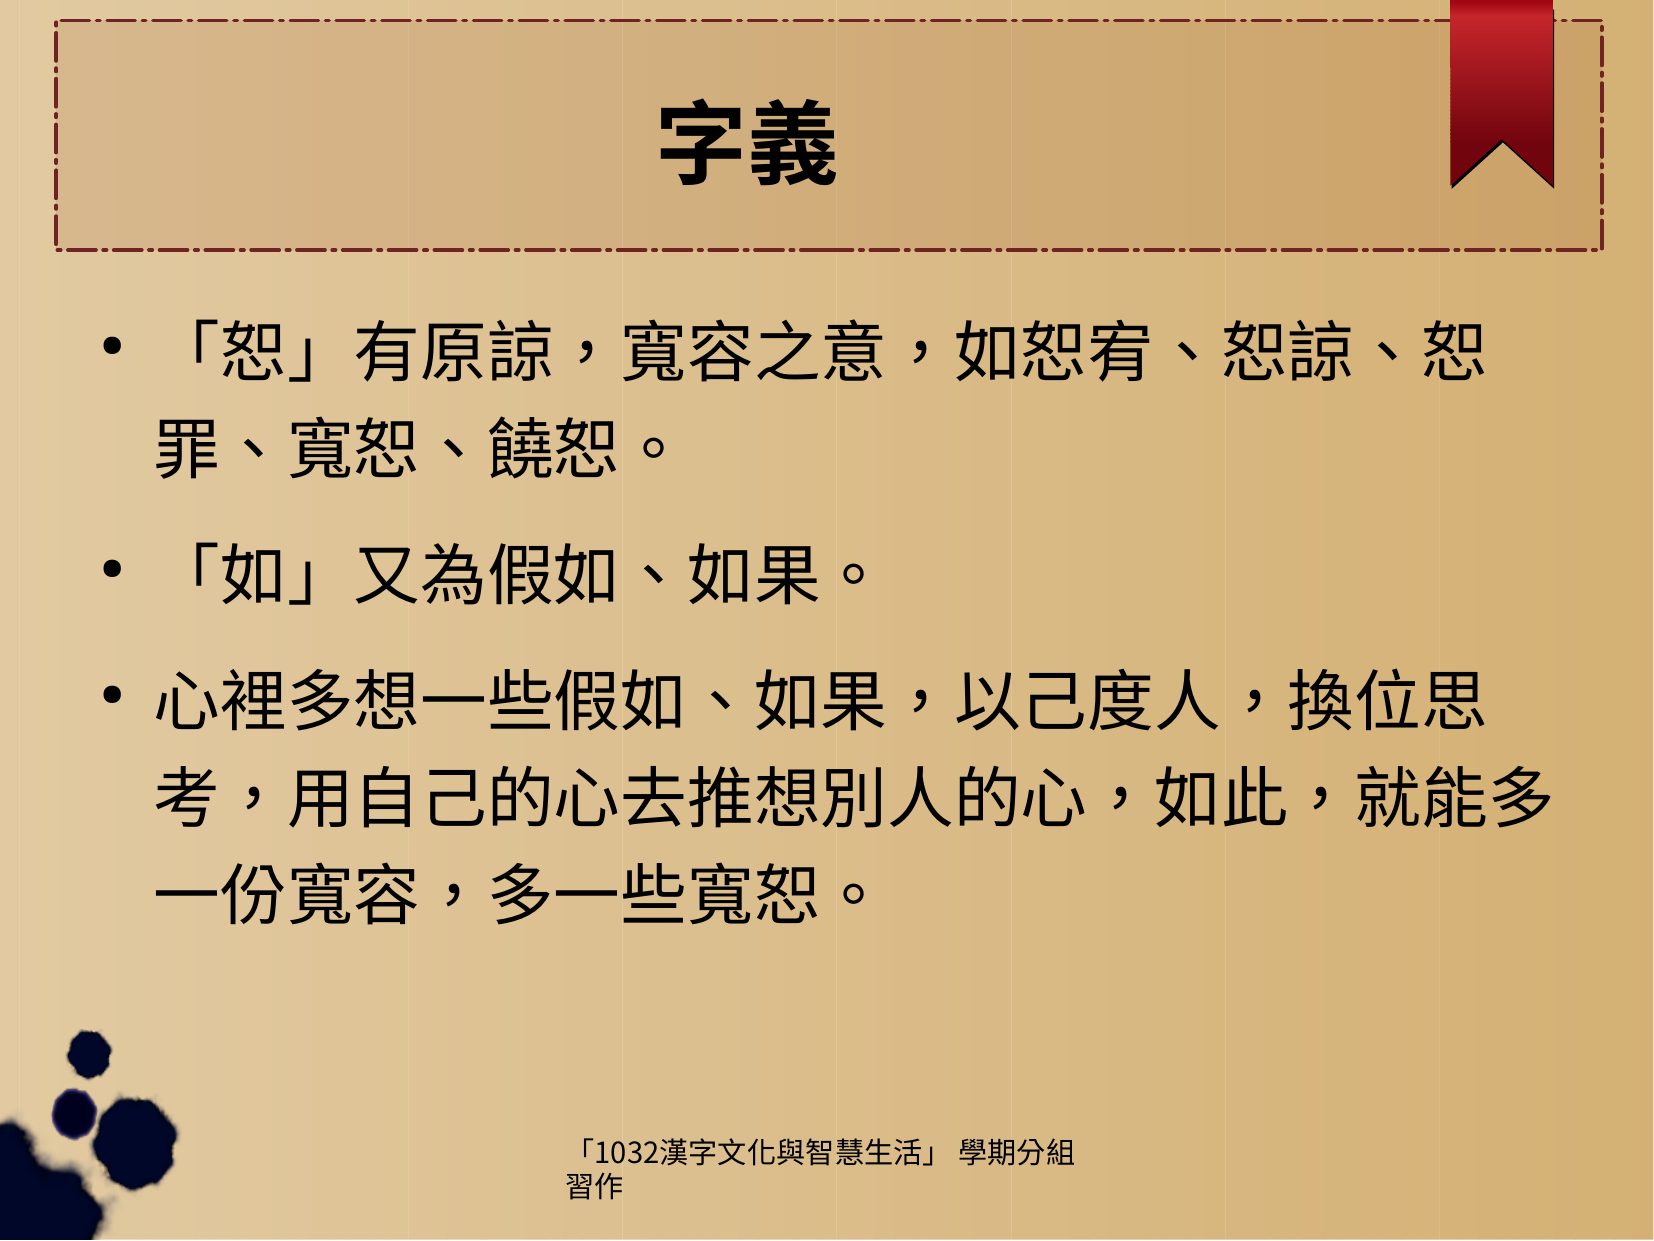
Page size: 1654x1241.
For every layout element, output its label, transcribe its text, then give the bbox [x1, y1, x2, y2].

list 「恕」有原諒，寬容之意，如恕宥、恕諒、恕罪、寬恕、饒恕。 「如」又為假如、如果。 心裡多想一些假如、如果，以己度人，換位思考，用自己的心去推想別人的心，如此，就能多一份寬容，多一些寬恕。 [82, 299, 1571, 1019]
title 字義 [82, 47, 1412, 229]
